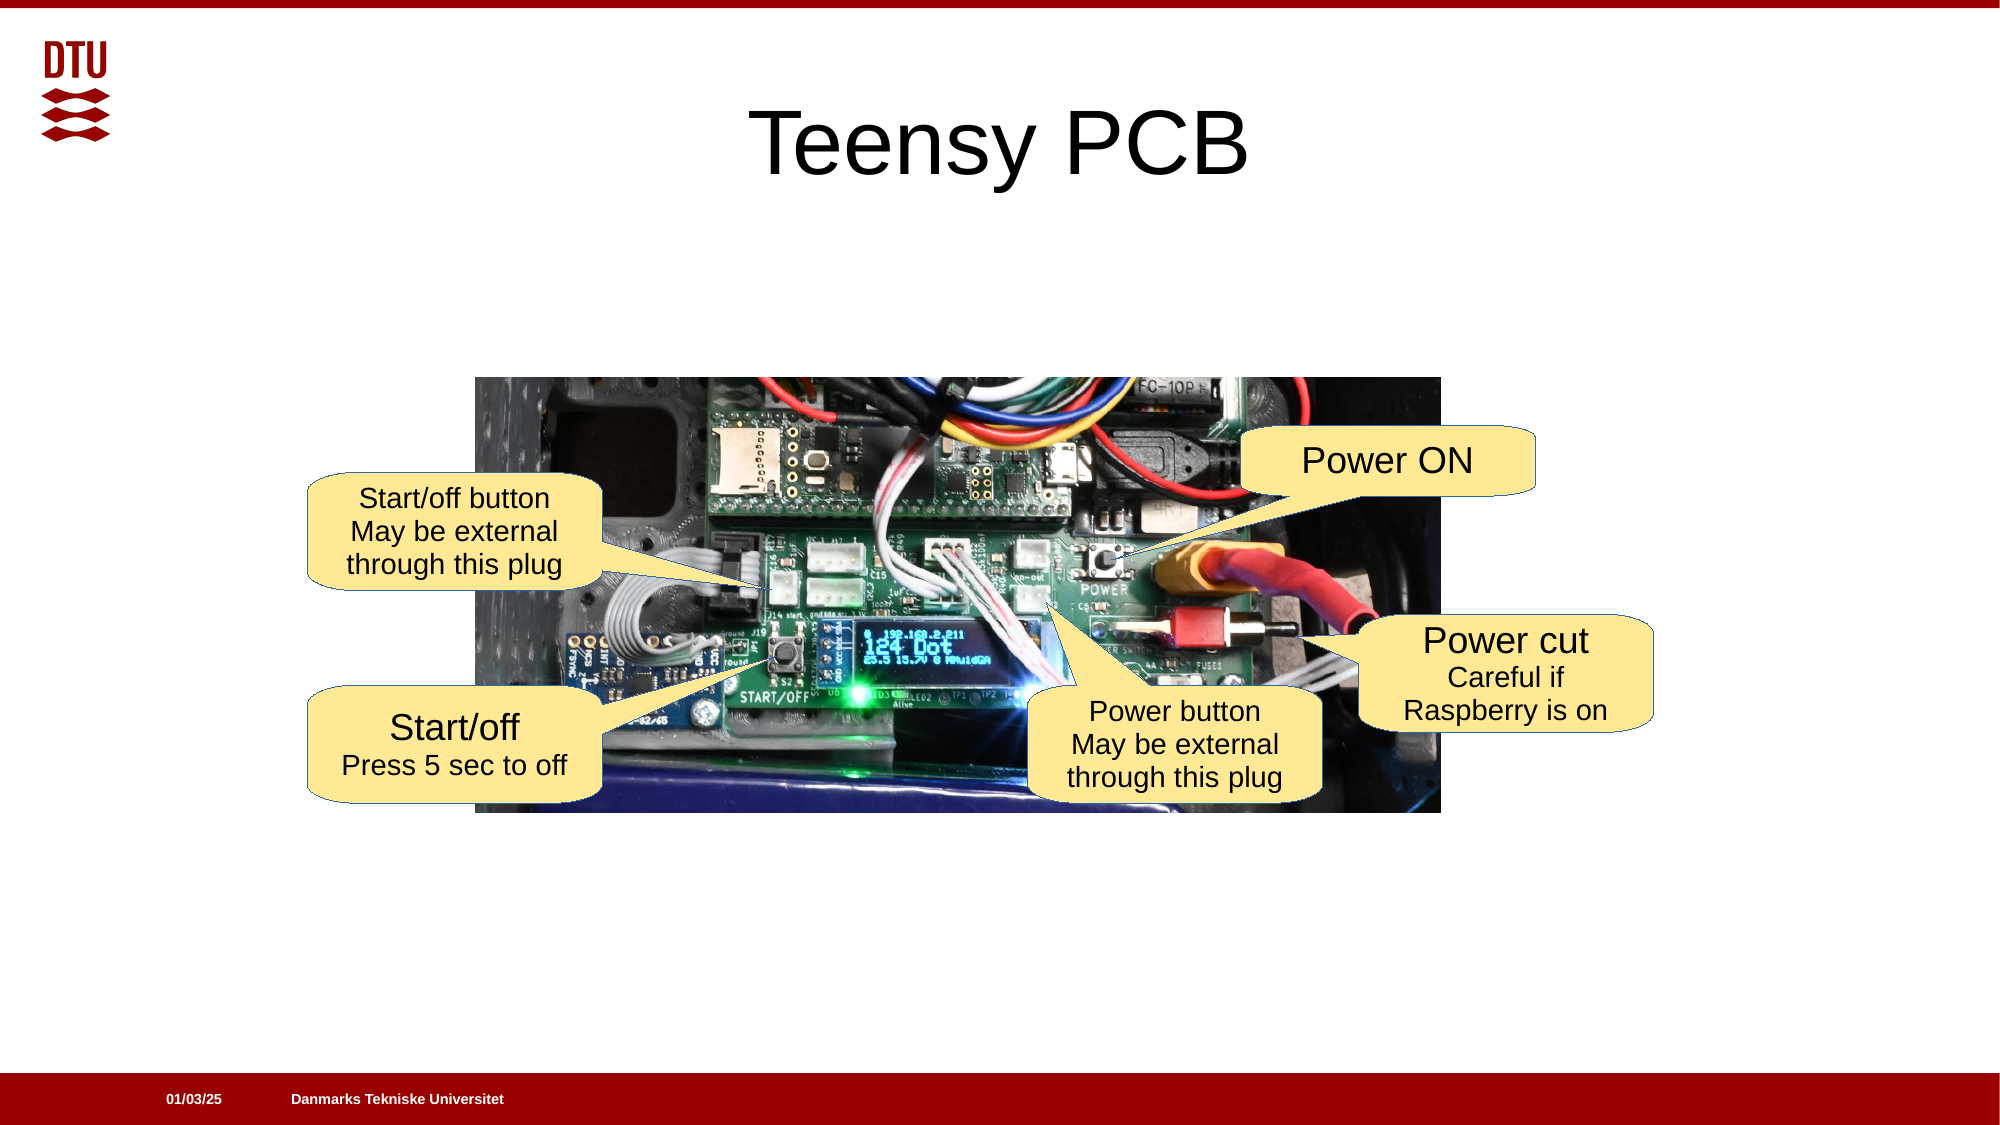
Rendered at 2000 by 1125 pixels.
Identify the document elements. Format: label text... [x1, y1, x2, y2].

picture [475, 377, 1441, 813]
text_box Start/off Press 5 sec to off [307, 656, 777, 804]
text_box Power cut Careful if Raspberry is on [1297, 614, 1654, 733]
title Teensy PCB [99, 48, 1900, 237]
text_box Power button May be external through this plug [1027, 602, 1323, 804]
text_box Start/off button May be external through this plug [307, 472, 772, 591]
text_box Power ON [1111, 425, 1536, 560]
